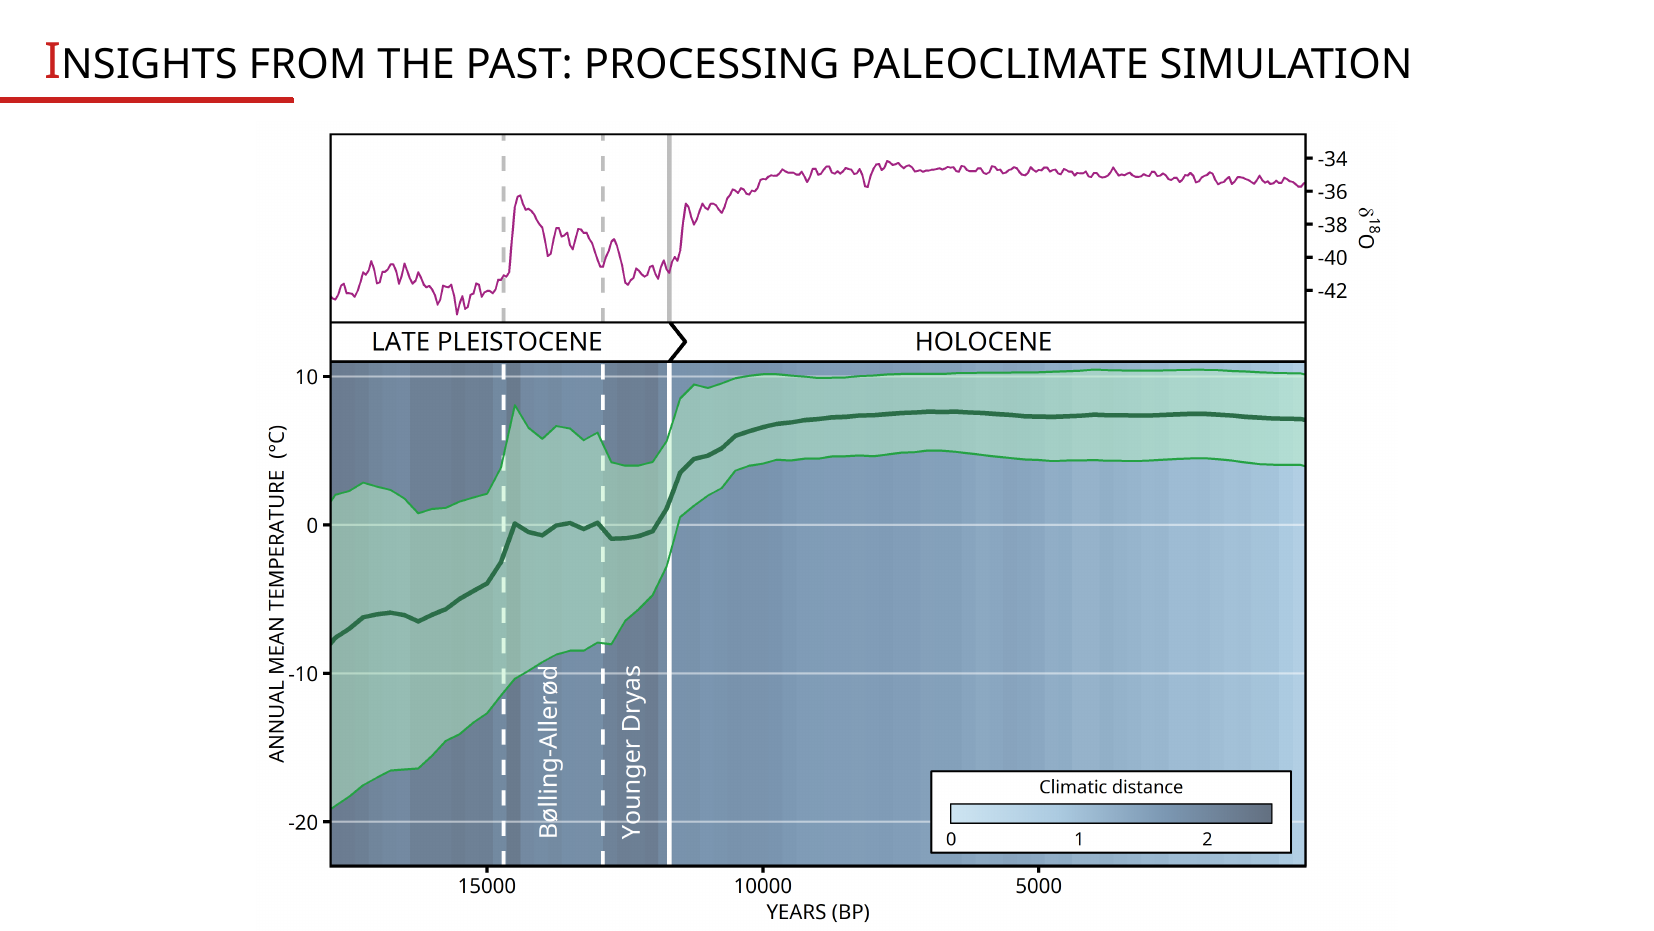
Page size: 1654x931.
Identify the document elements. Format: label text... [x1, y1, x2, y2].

text_box INSIGHTS FROM THE PAST: PROCESSING PALEOCLIMATE SIMULATION [29, 0, 1625, 119]
picture [256, 121, 1398, 931]
